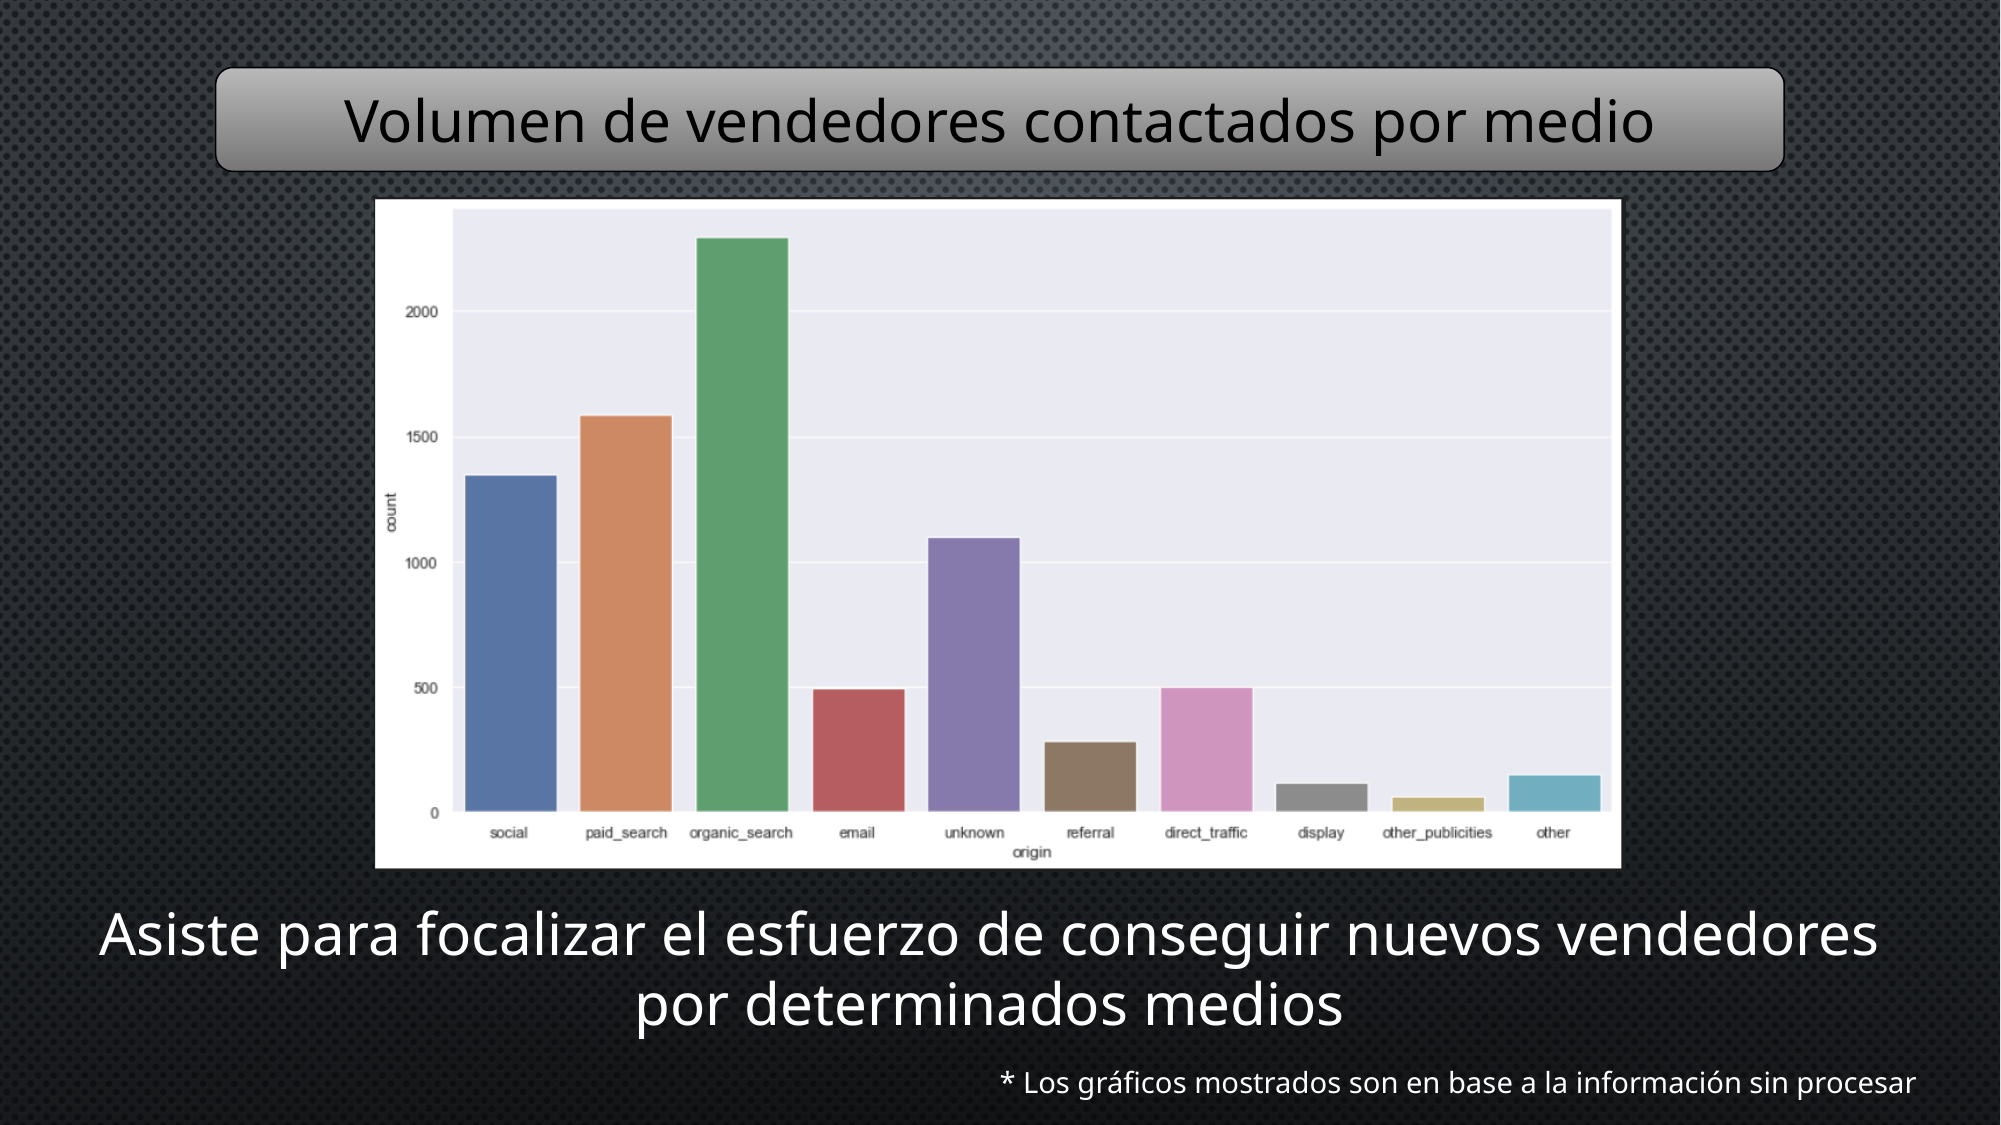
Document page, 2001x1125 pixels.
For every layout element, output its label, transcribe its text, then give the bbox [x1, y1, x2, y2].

text_box Asiste para focalizar el esfuerzo de conseguir nuevos vendedores por determinados medios [37, 889, 1943, 1047]
picture [374, 197, 1626, 872]
text_box * Los gráficos mostrados son en base a la información sin procesar [935, 1057, 1981, 1108]
text_box Volumen de vendedores contactados por medio [215, 67, 1785, 172]
